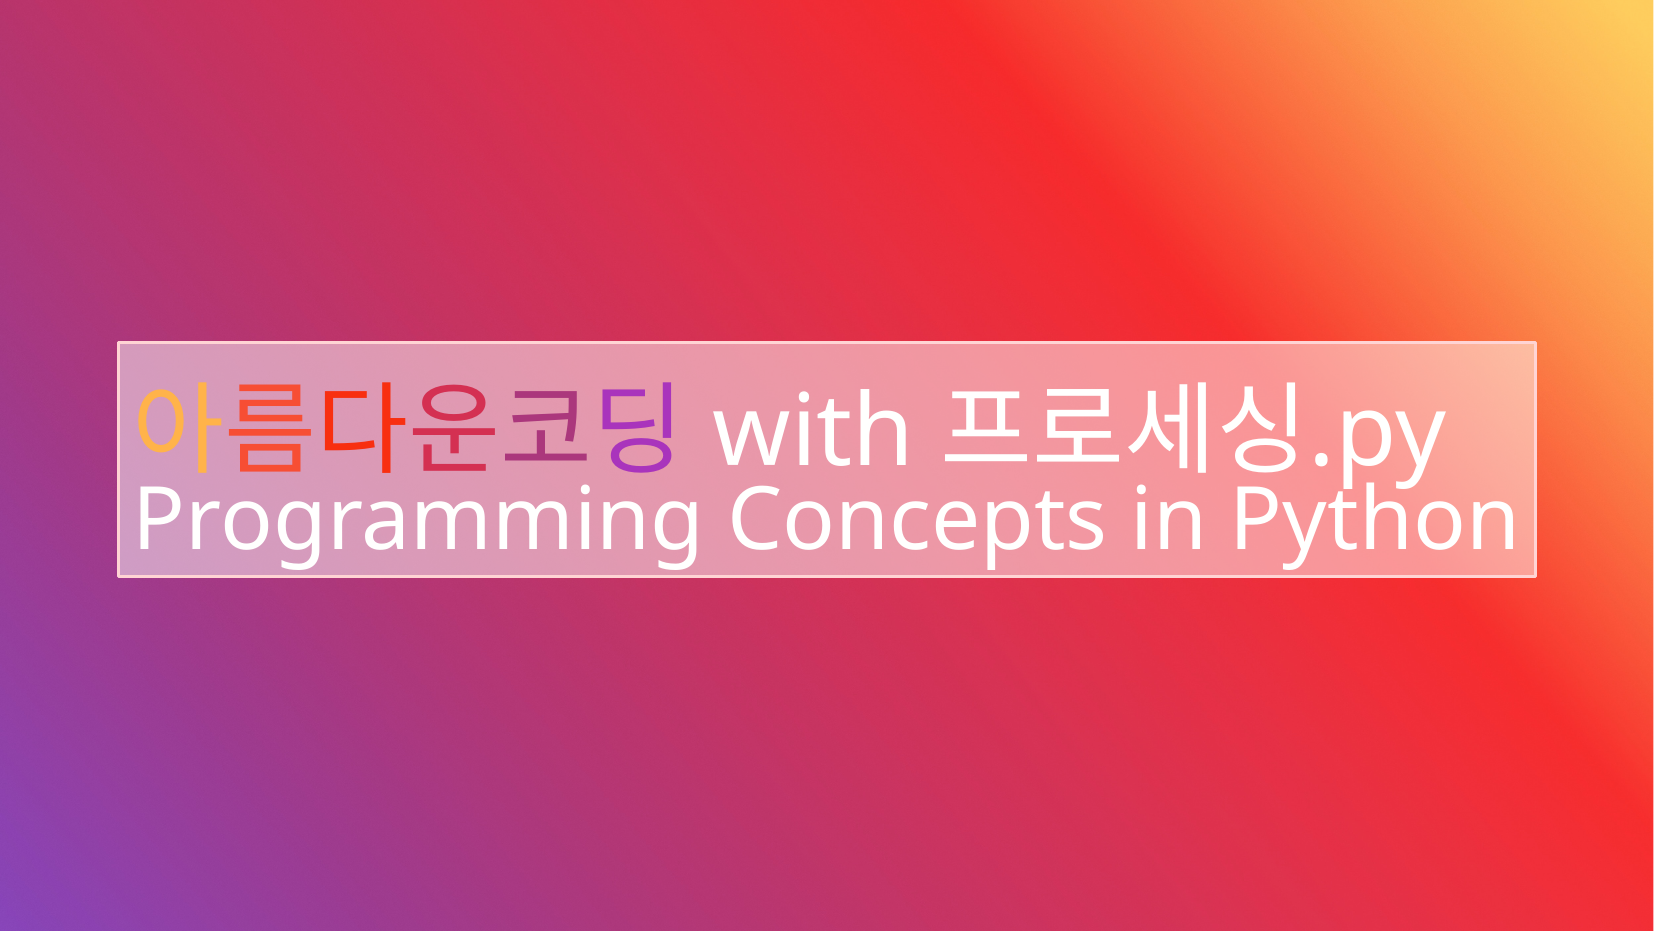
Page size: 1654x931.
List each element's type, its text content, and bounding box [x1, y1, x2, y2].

text_box Programming Concepts in Python [118, 448, 1536, 577]
text_box 아름다운코딩 with 프로세싱.py [118, 342, 1536, 448]
text_box 아름다운코딩 with 프로세싱.py [118, 577, 1536, 638]
picture [0, 0, 1654, 931]
